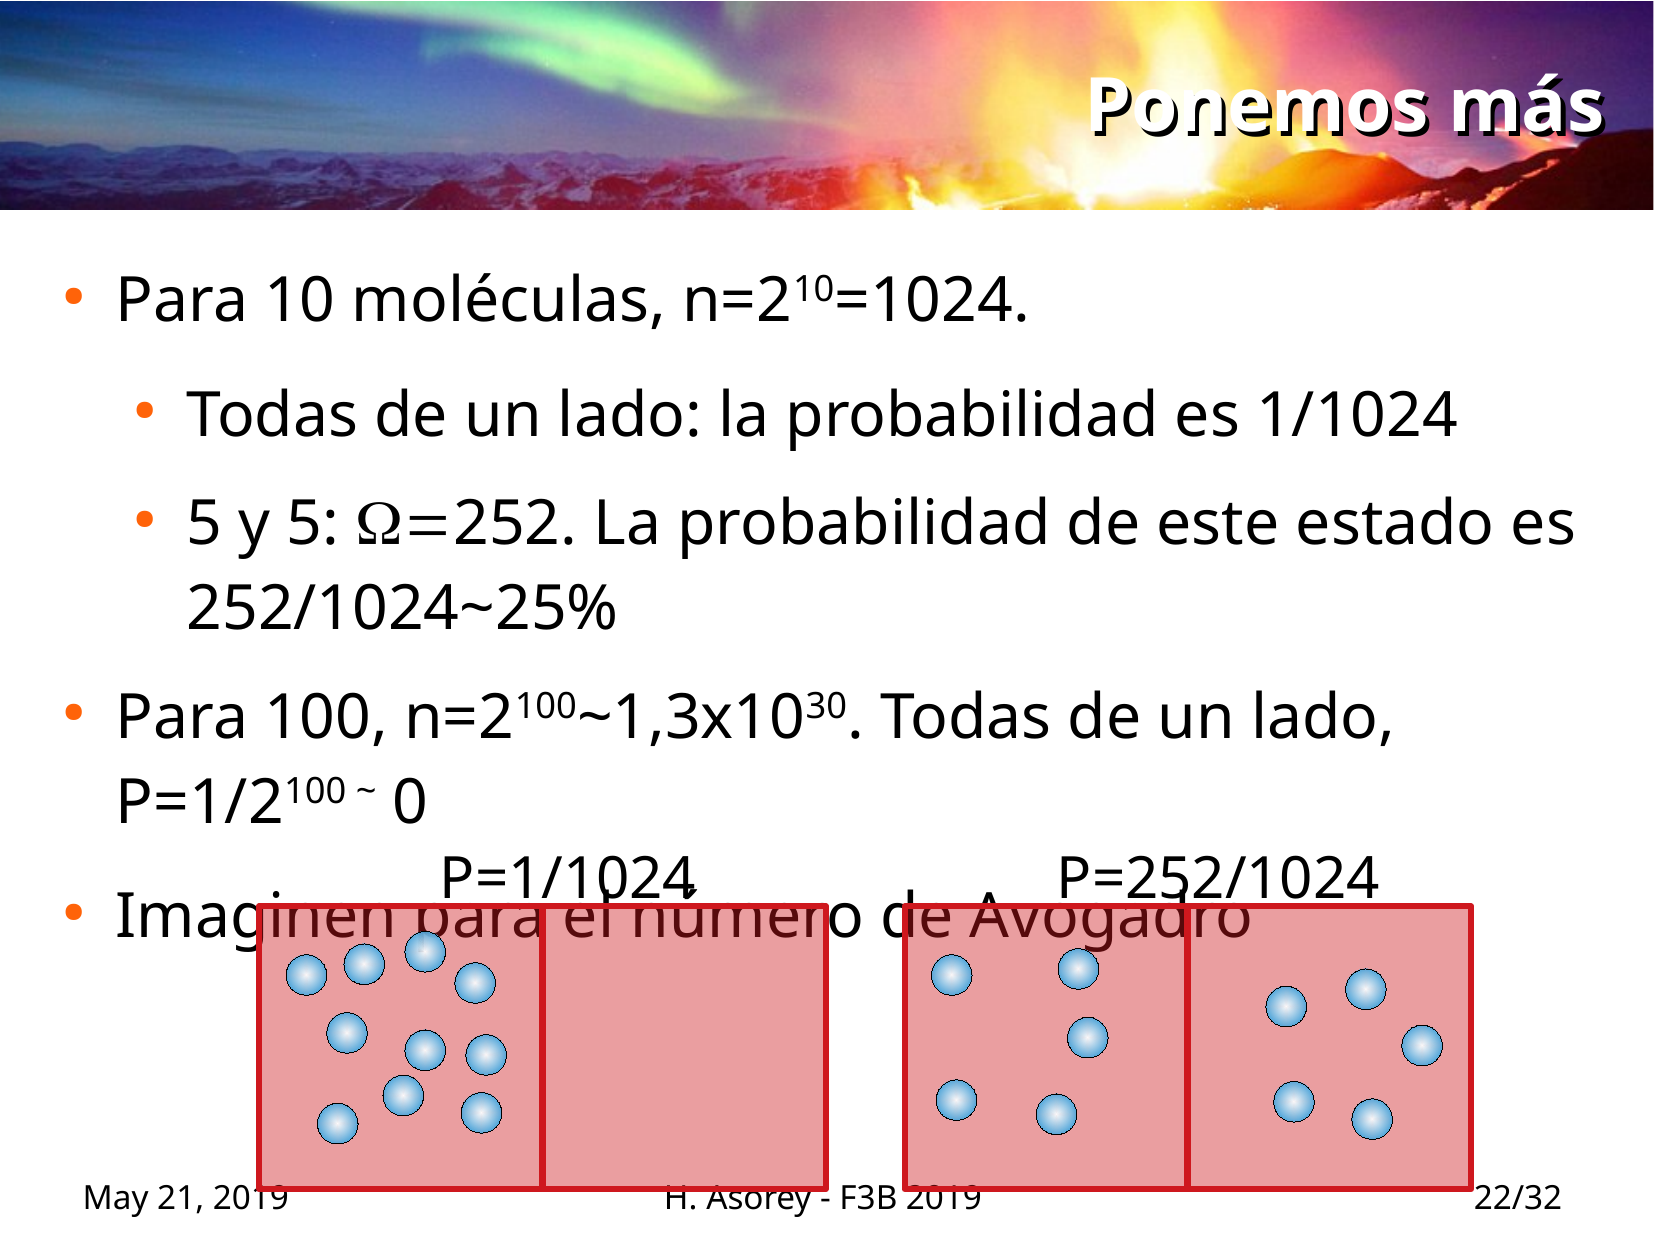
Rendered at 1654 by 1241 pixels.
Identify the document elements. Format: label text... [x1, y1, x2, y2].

text_box [904, 906, 1472, 1190]
picture [0, 1, 1654, 210]
title Ponemos más [45, 15, 1606, 191]
text_box [259, 906, 826, 1190]
text_box P=1/1024 [425, 828, 695, 915]
list Para 10 moléculas, n=210=1024. Todas de un lado: la probabilidad es 1/1024 5 y 5: W=252. La probabilidad de este estado es 252/1024~25% Para 100, n=2100~1,3x1030. Todas de un lado, P=1/2100 ~ 0 Imaginen para el número de Avogadro [45, 255, 1606, 1156]
text_box P=252/1024 [1042, 828, 1383, 915]
